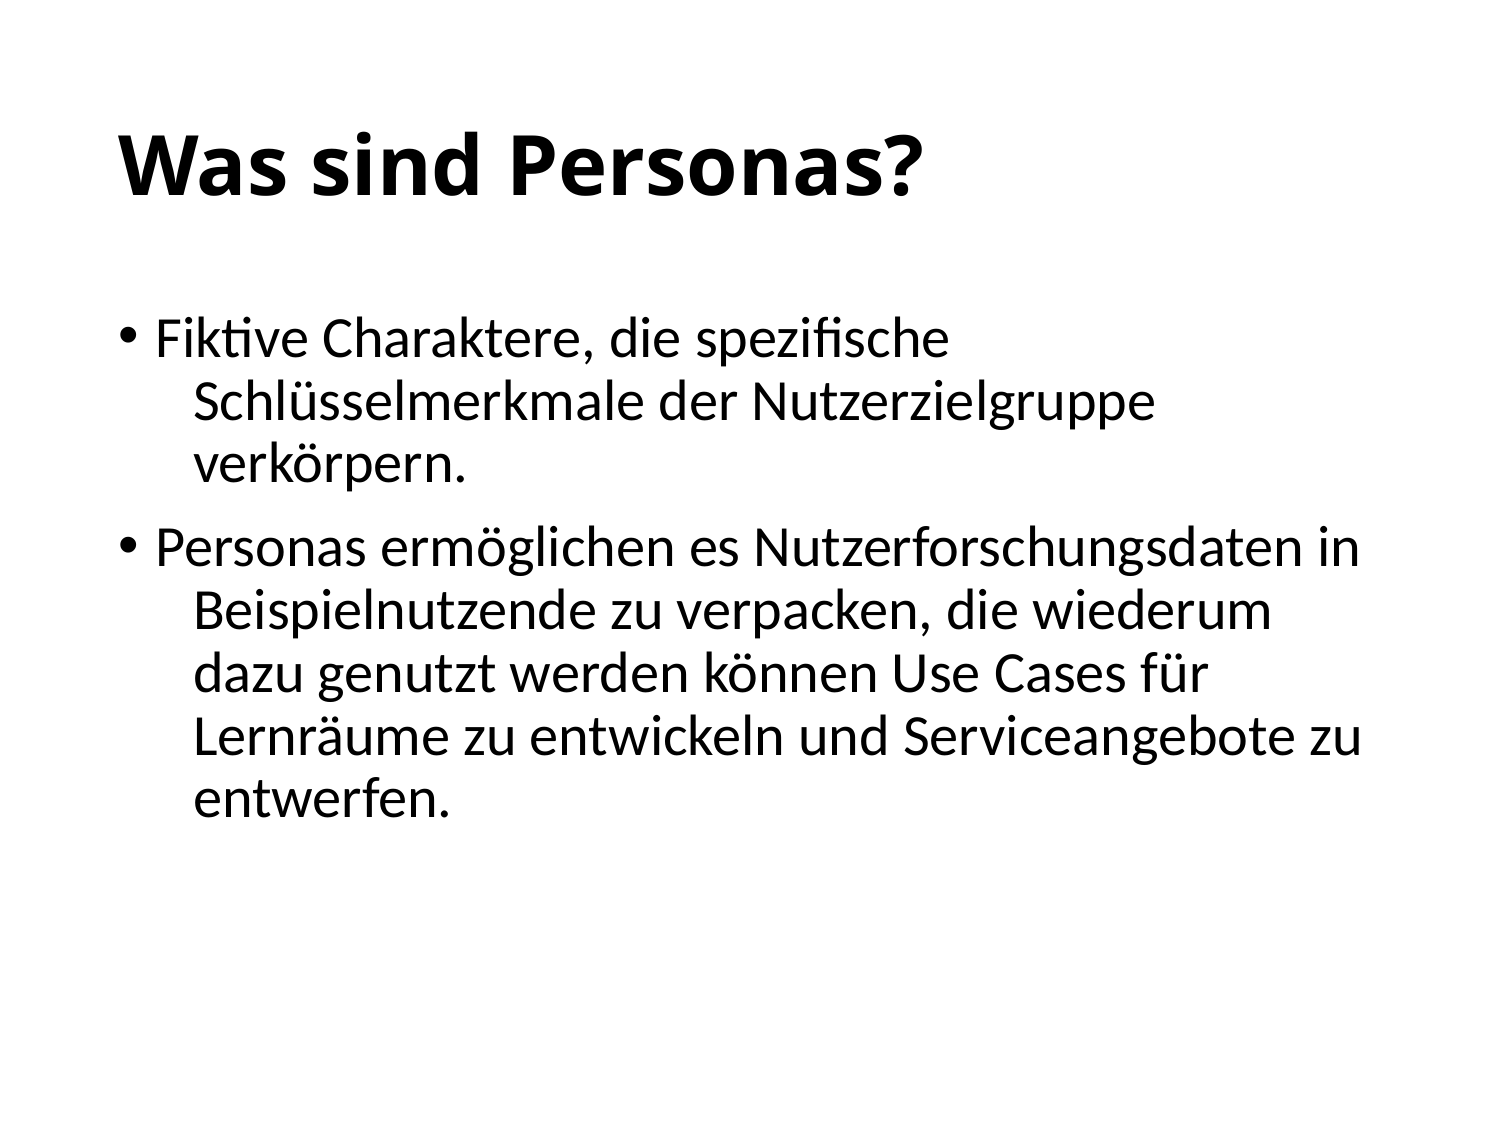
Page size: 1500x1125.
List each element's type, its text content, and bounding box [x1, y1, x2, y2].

title Was sind Personas? [103, 59, 1397, 278]
list Fiktive Charaktere, die spezifische Schlüsselmerkmale der Nutzerzielgruppe verkörpern. Personas ermöglichen es Nutzerforschungsdaten in Beispielnutzende zu verpacken, die wiederum dazu genutzt werden können Use Cases für Lernräume zu entwickeln und Serviceangebote zu entwerfen. [103, 299, 1397, 1014]
